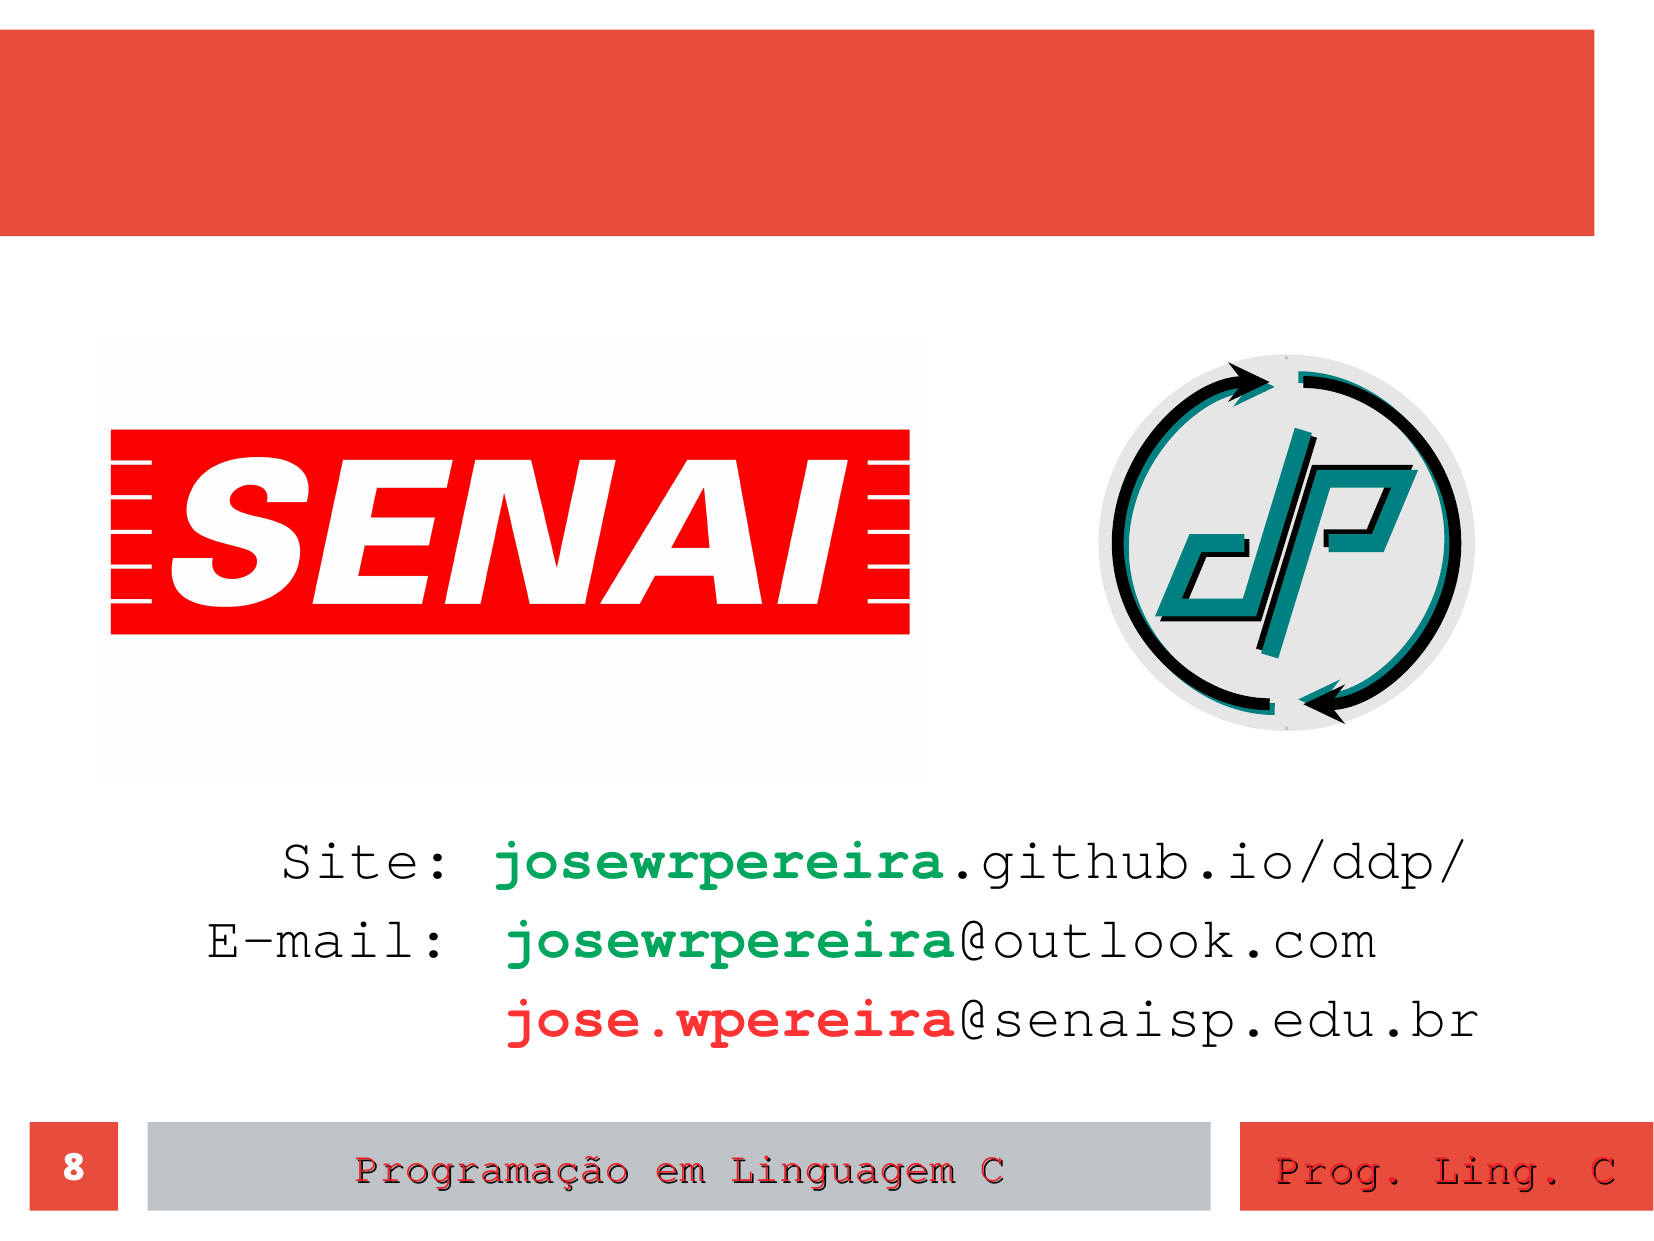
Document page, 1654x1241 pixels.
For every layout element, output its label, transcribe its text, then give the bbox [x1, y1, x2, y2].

text_box Programação em Linguagem C [339, 1133, 1019, 1199]
text_box Site: josewrpereira.github.io/ddp/ E-mail: josewrpereira@outlook.com jose.wpereira@senaisp.edu.br [82, 809, 1606, 1131]
picture [94, 335, 929, 780]
text_box Prog. Ling. C [1233, 1133, 1654, 1202]
picture [1098, 354, 1476, 732]
